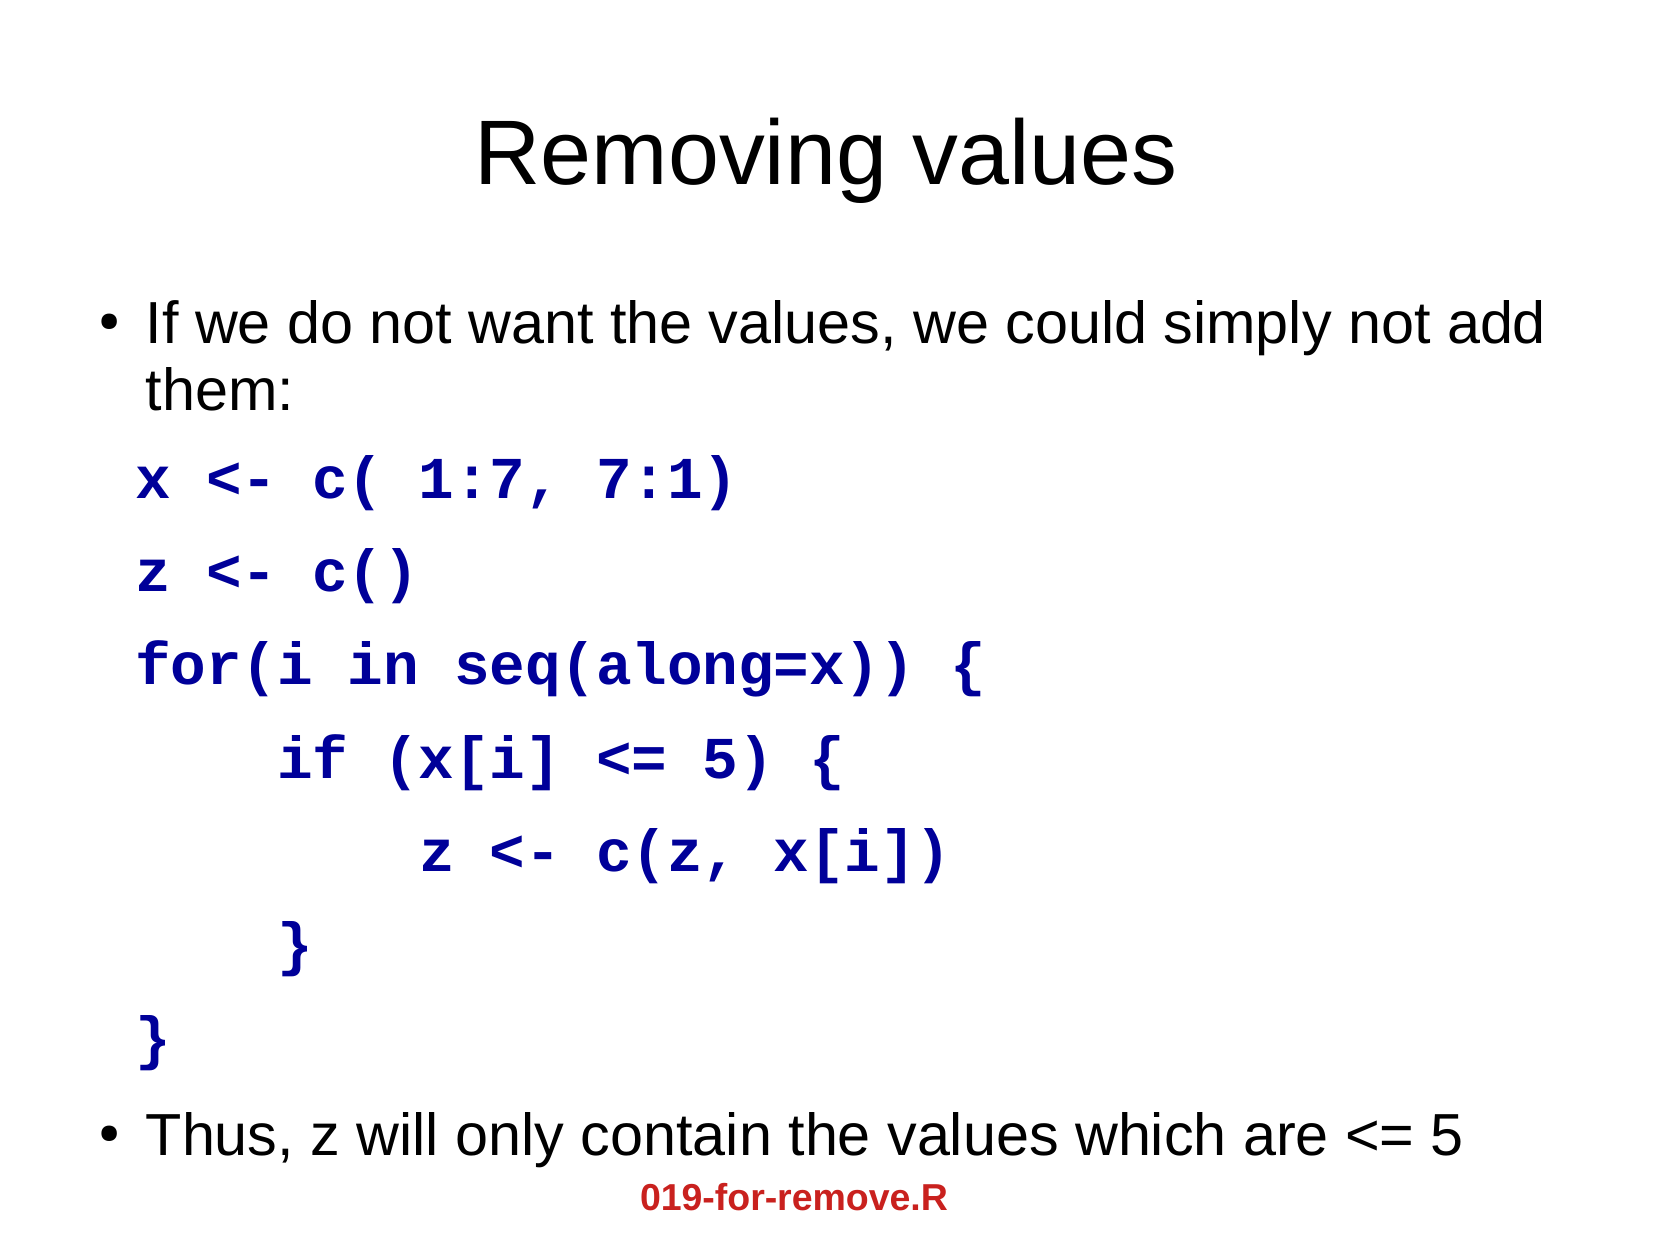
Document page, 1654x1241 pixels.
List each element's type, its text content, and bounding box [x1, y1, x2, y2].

text_box 019-for-remove.R [401, 1169, 1187, 1227]
list If we do not want the values, we could simply not add them: x <- c( 1:7, 7:1) z <- c() for(i in seq(along=x)) { if (x[i] <= 5) { z <- c(z, x[i]) } } Thus, z will only contain the values which are <= 5 [82, 290, 1571, 1170]
title Removing values [82, 49, 1571, 257]
